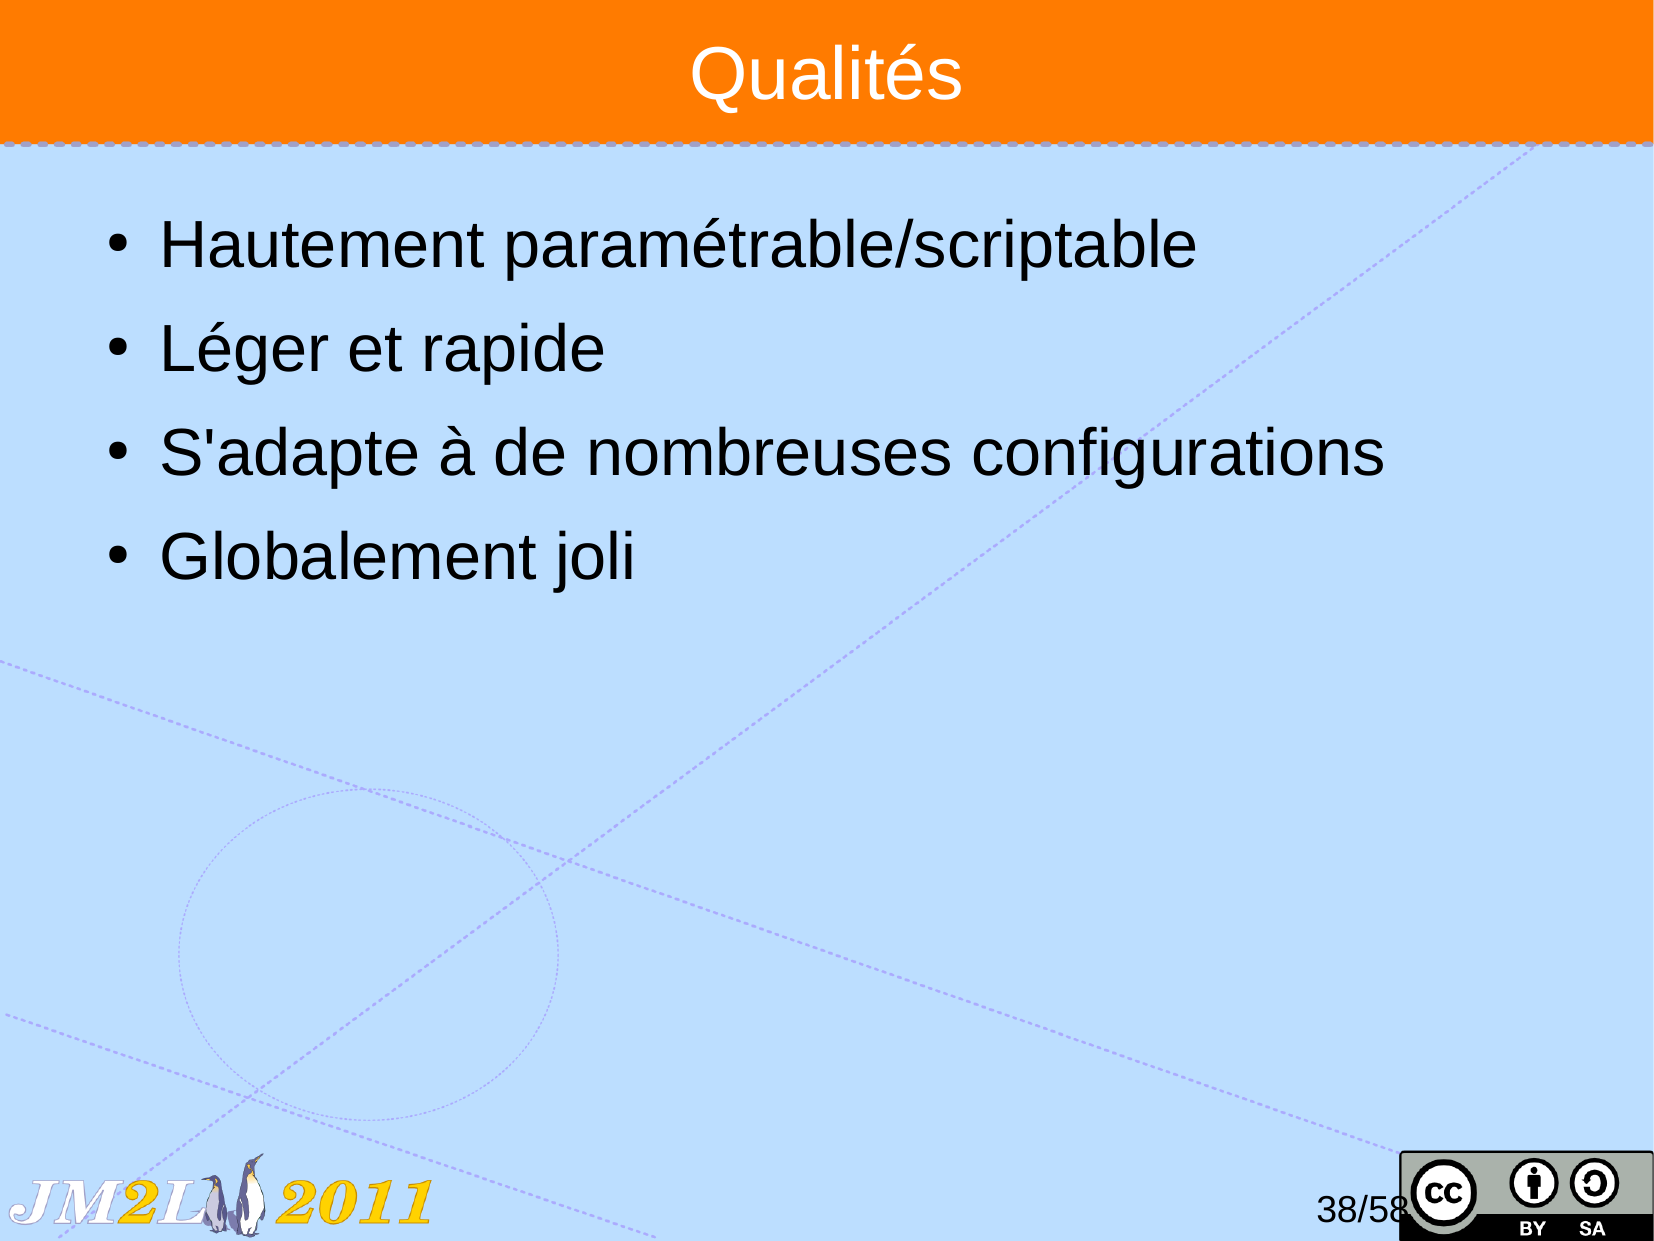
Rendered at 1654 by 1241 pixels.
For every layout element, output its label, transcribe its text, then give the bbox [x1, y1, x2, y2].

picture [0, 0, 1654, 1241]
list Hautement paramétrable/scriptable Léger et rapide S'adapte à de nombreuses configurations Globalement joli [88, 206, 1577, 1026]
title Qualités [29, 7, 1625, 141]
